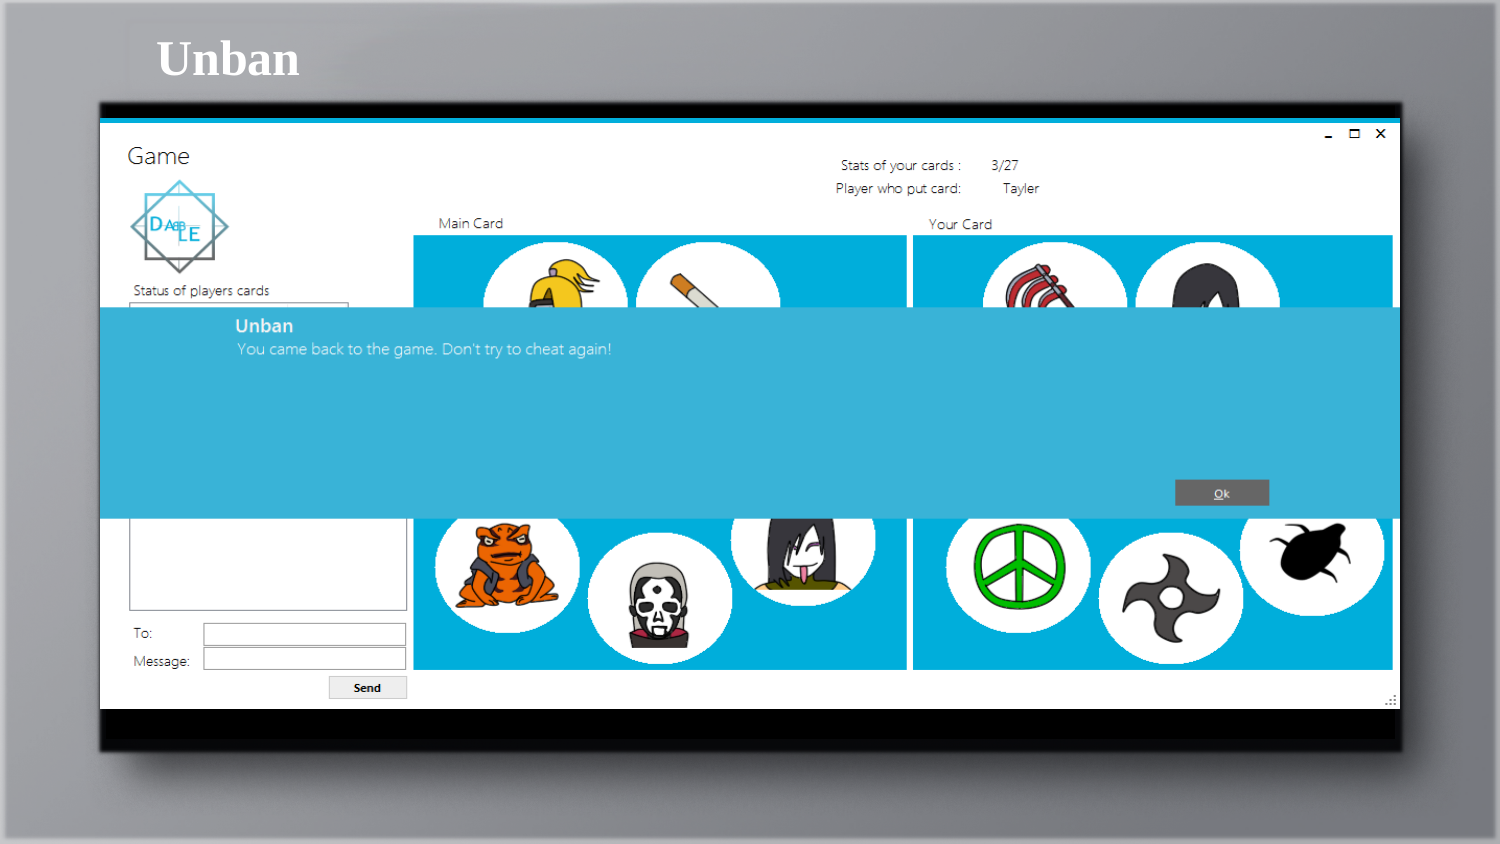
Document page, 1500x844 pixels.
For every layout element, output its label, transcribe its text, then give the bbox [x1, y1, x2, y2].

picture [0, 0, 1500, 844]
text_box Unban [141, 23, 1382, 118]
